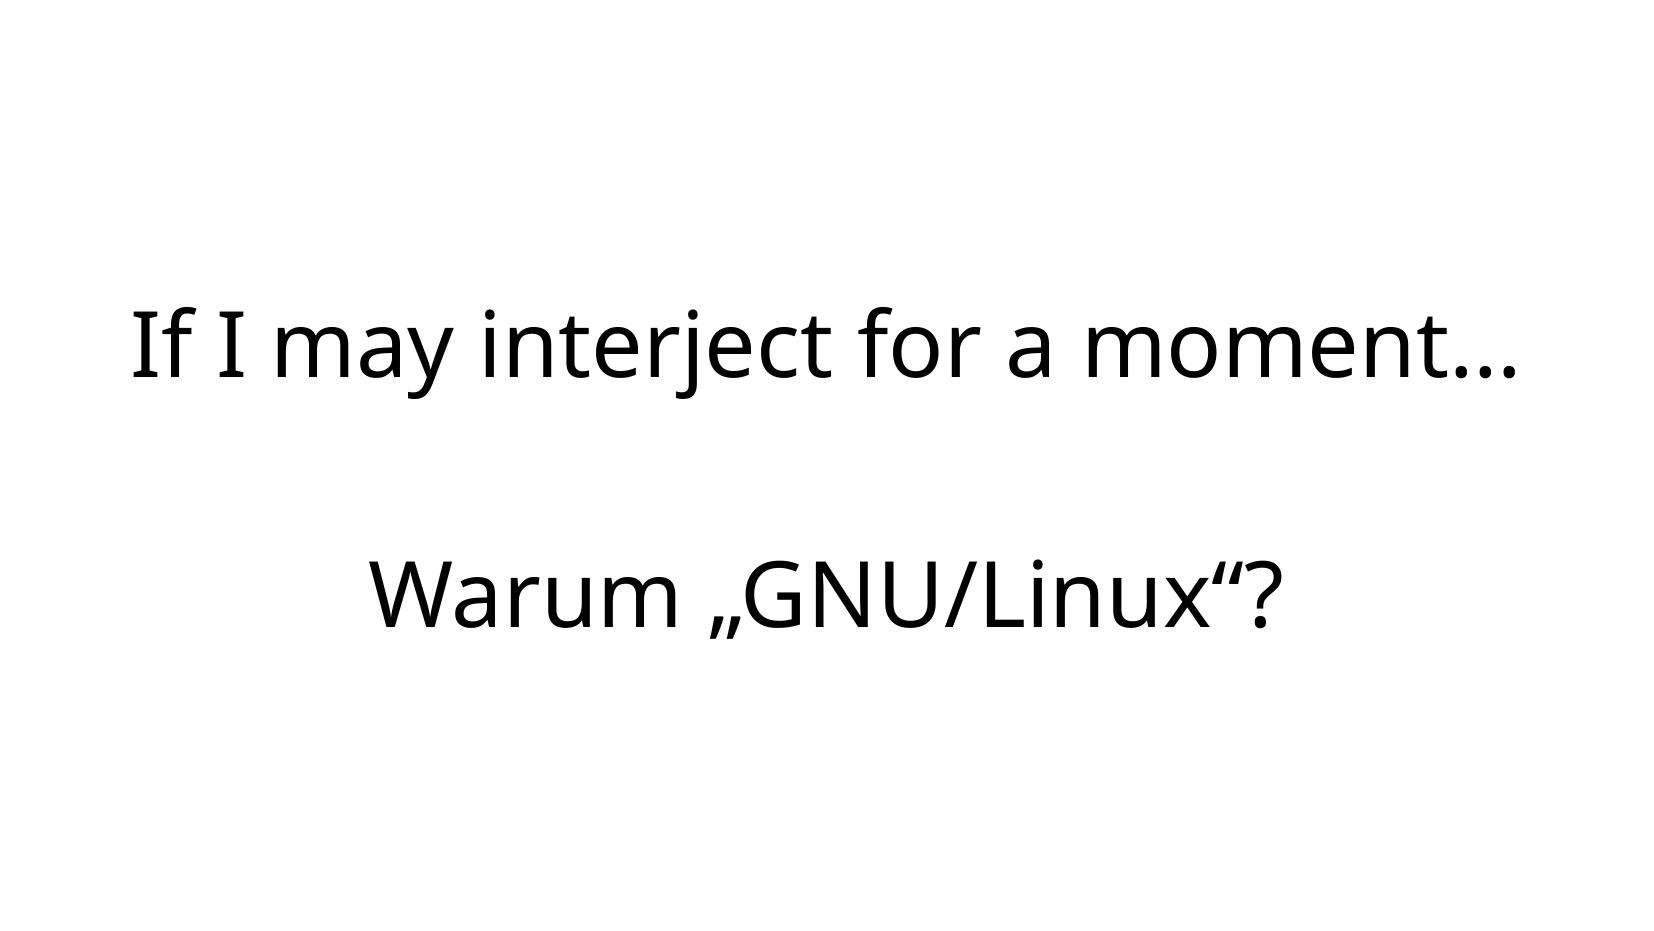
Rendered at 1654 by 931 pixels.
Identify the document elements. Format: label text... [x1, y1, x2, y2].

title If I may interject for a moment… Warum „GNU/Linux“? [82, 177, 1571, 756]
